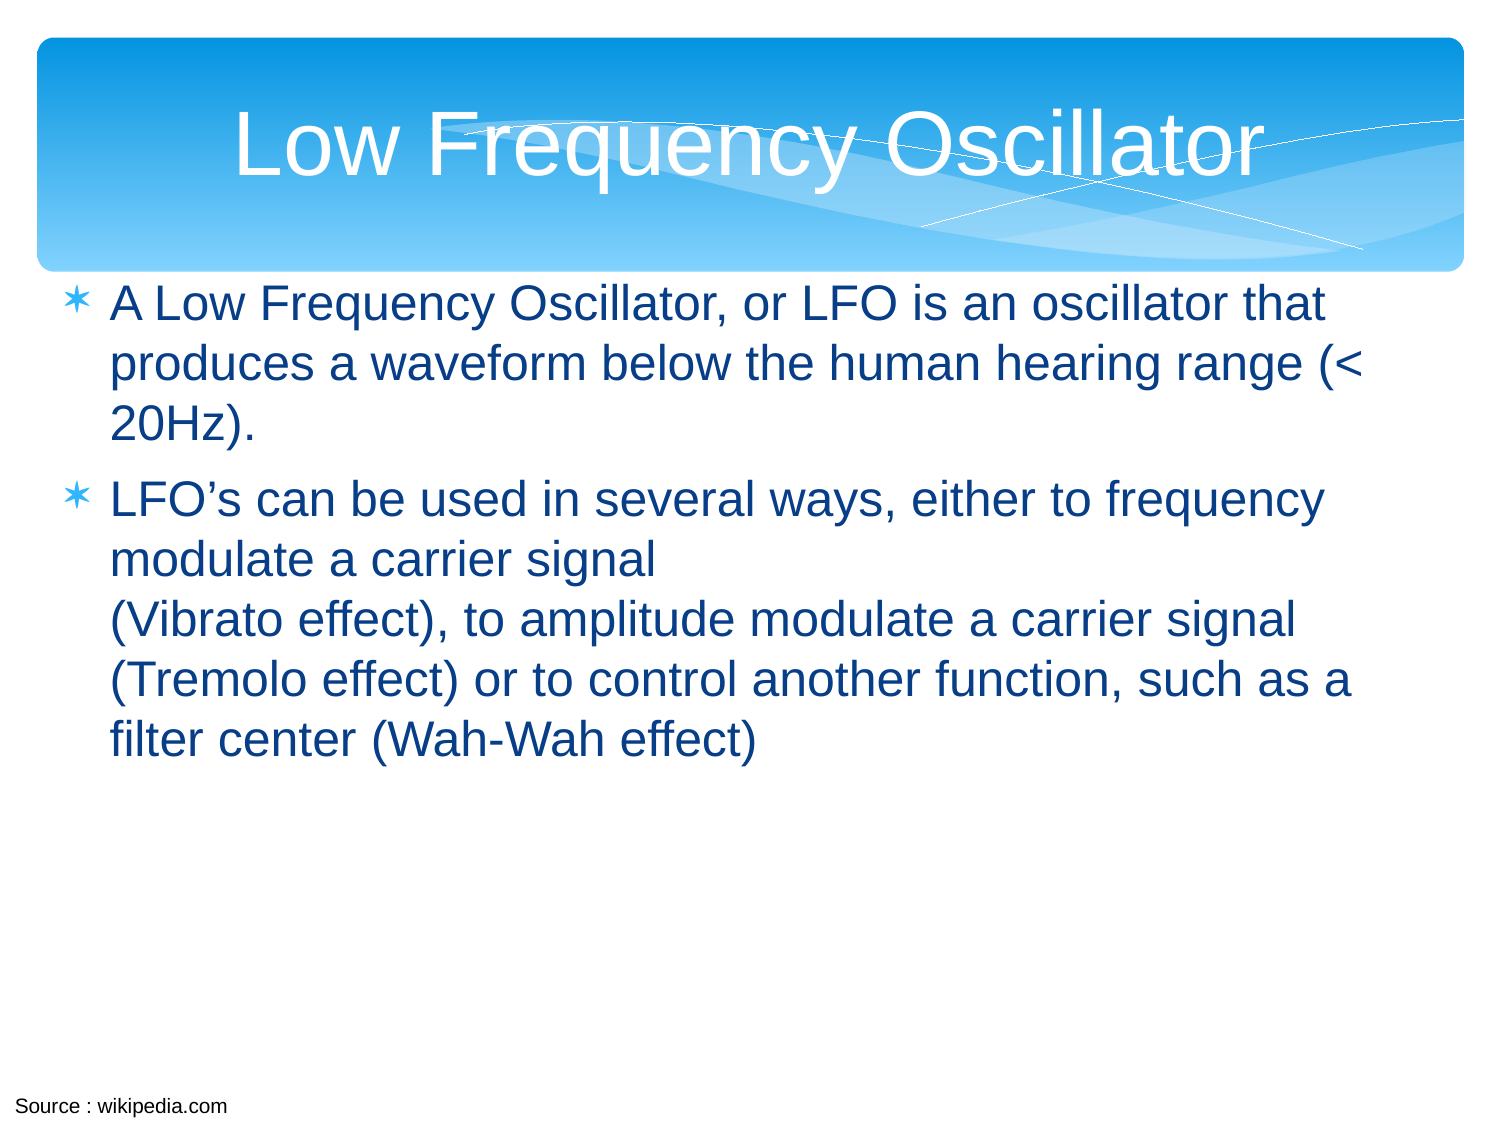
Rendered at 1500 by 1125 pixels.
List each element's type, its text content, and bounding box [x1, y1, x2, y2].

title Low Frequency Oscillator [75, 45, 1426, 233]
list A Low Frequency Oscillator, or LFO is an oscillator that produces a waveform below the human hearing range (< 20Hz). LFO’s can be used in several ways, either to frequency modulate a carrier signal (Vibrato effect), to amplitude modulate a carrier signal (Tremolo effect) or to control another function, such as a filter center (Wah-Wah effect) [50, 262, 1450, 1063]
text_box Source : wikipedia.com [0, 1084, 331, 1125]
